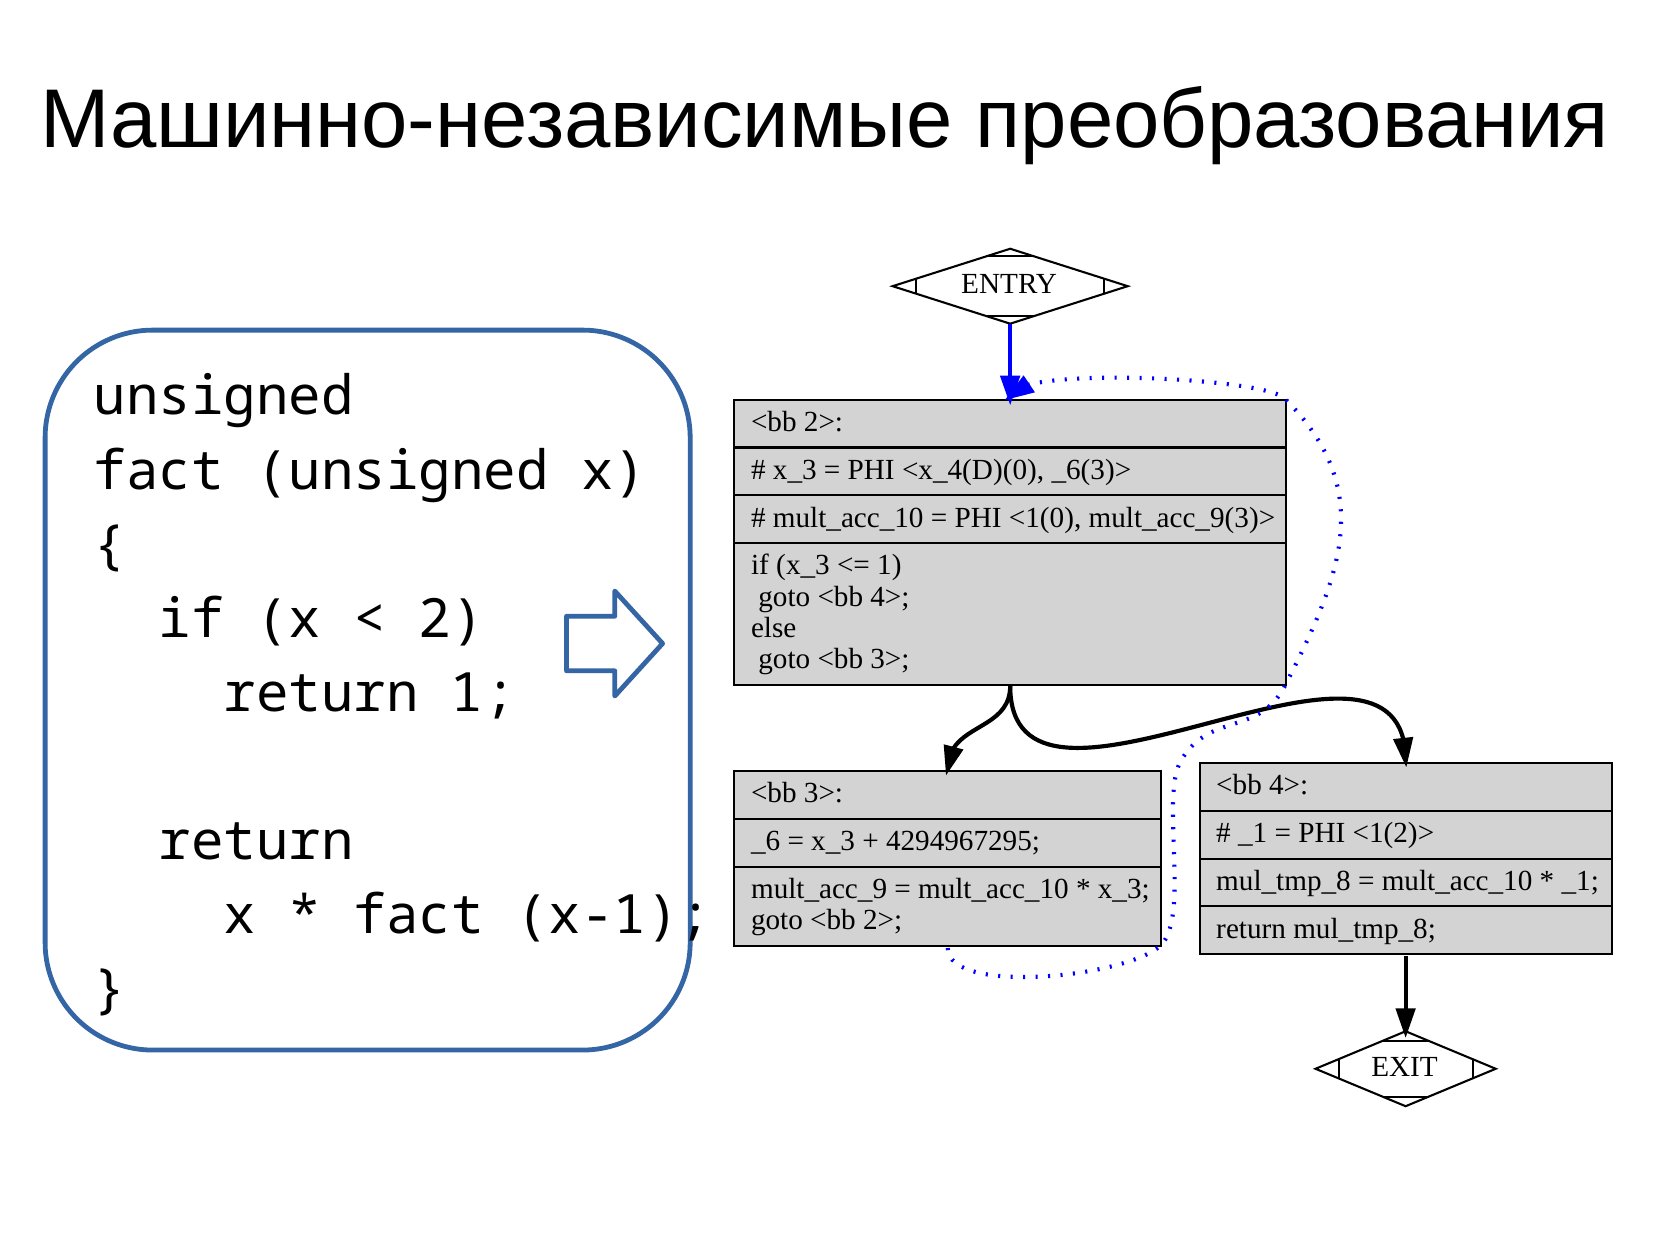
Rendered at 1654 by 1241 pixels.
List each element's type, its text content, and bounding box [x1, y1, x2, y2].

text_box unsigned fact (unsigned x) { if (x < 2) return 1; return x * fact (x-1); } [45, 330, 691, 1051]
title Машинно-независимые преобразования [30, 15, 1621, 223]
text_box [566, 591, 663, 697]
picture [586, 240, 1621, 1115]
